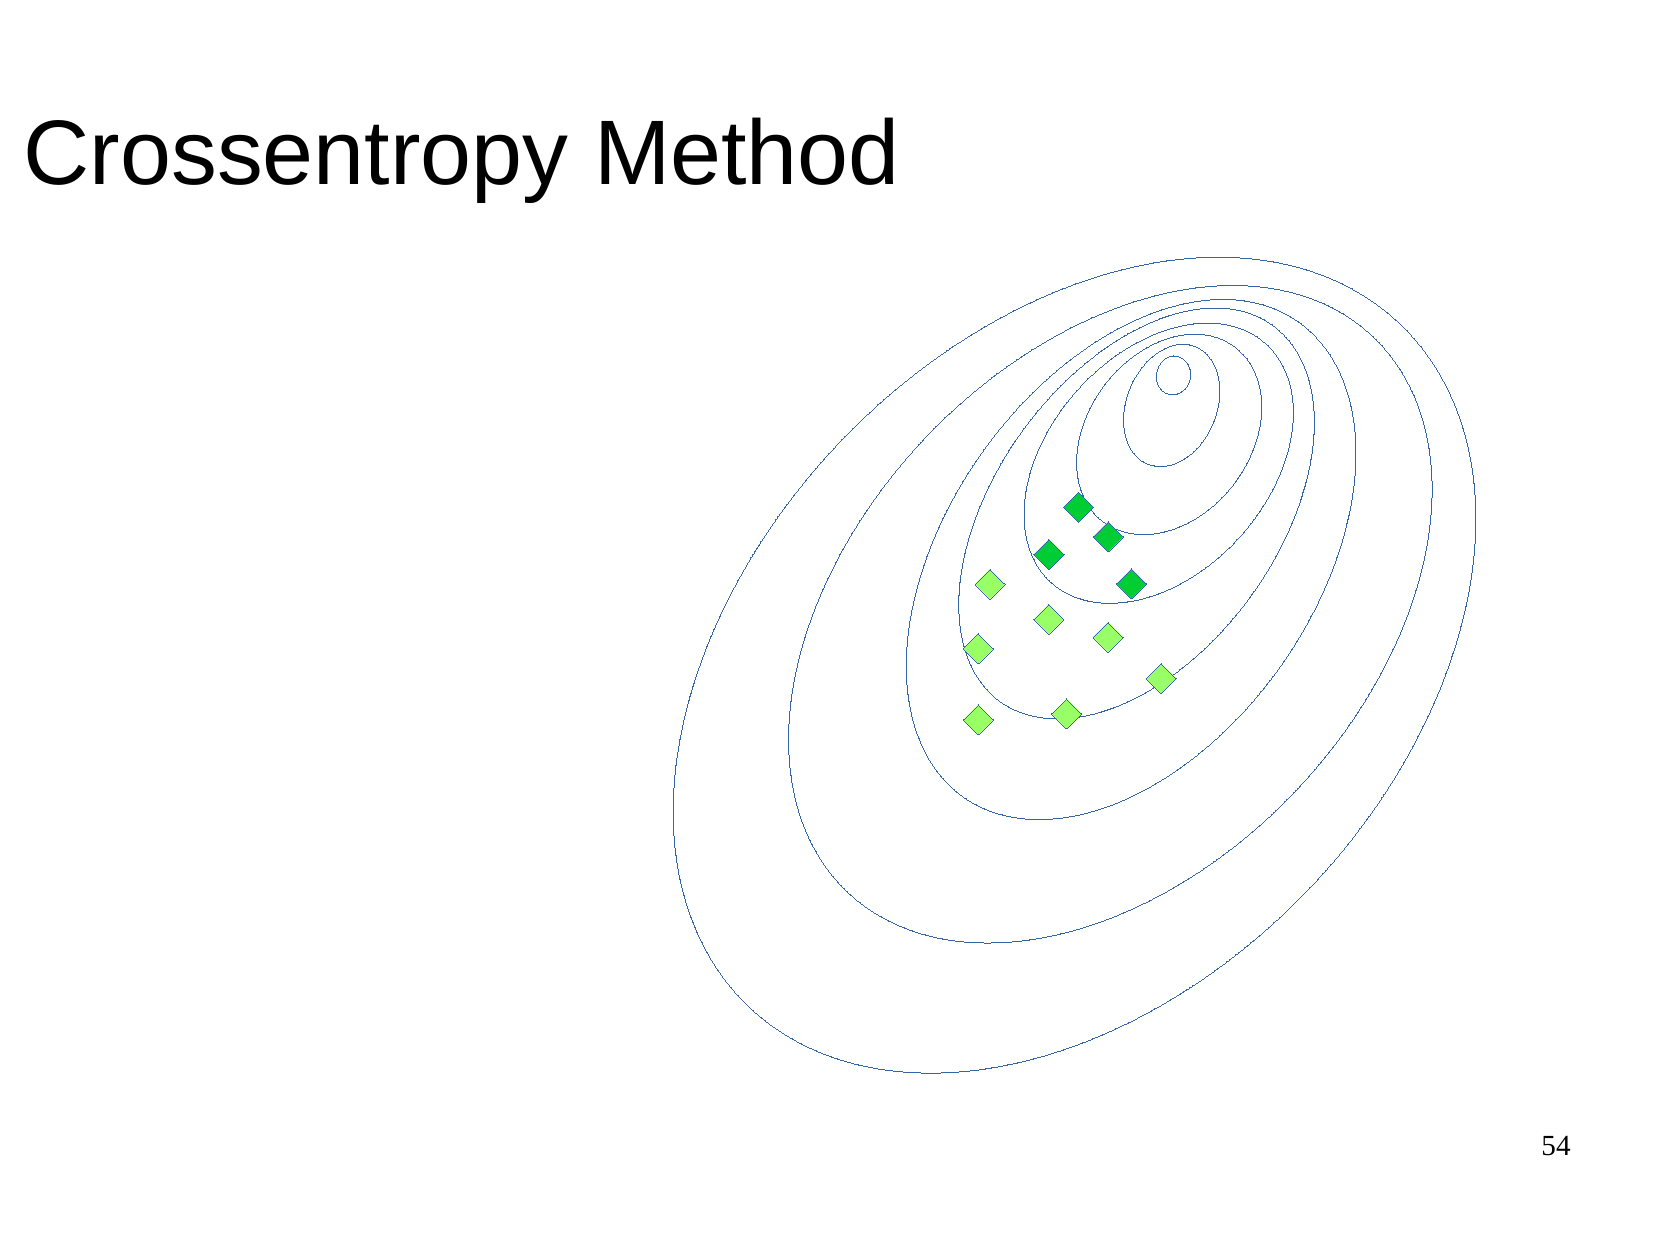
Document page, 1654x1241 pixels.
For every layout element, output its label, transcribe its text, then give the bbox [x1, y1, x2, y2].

text_box [673, 257, 1476, 1074]
title Crossentropy Method [23, 49, 1512, 257]
